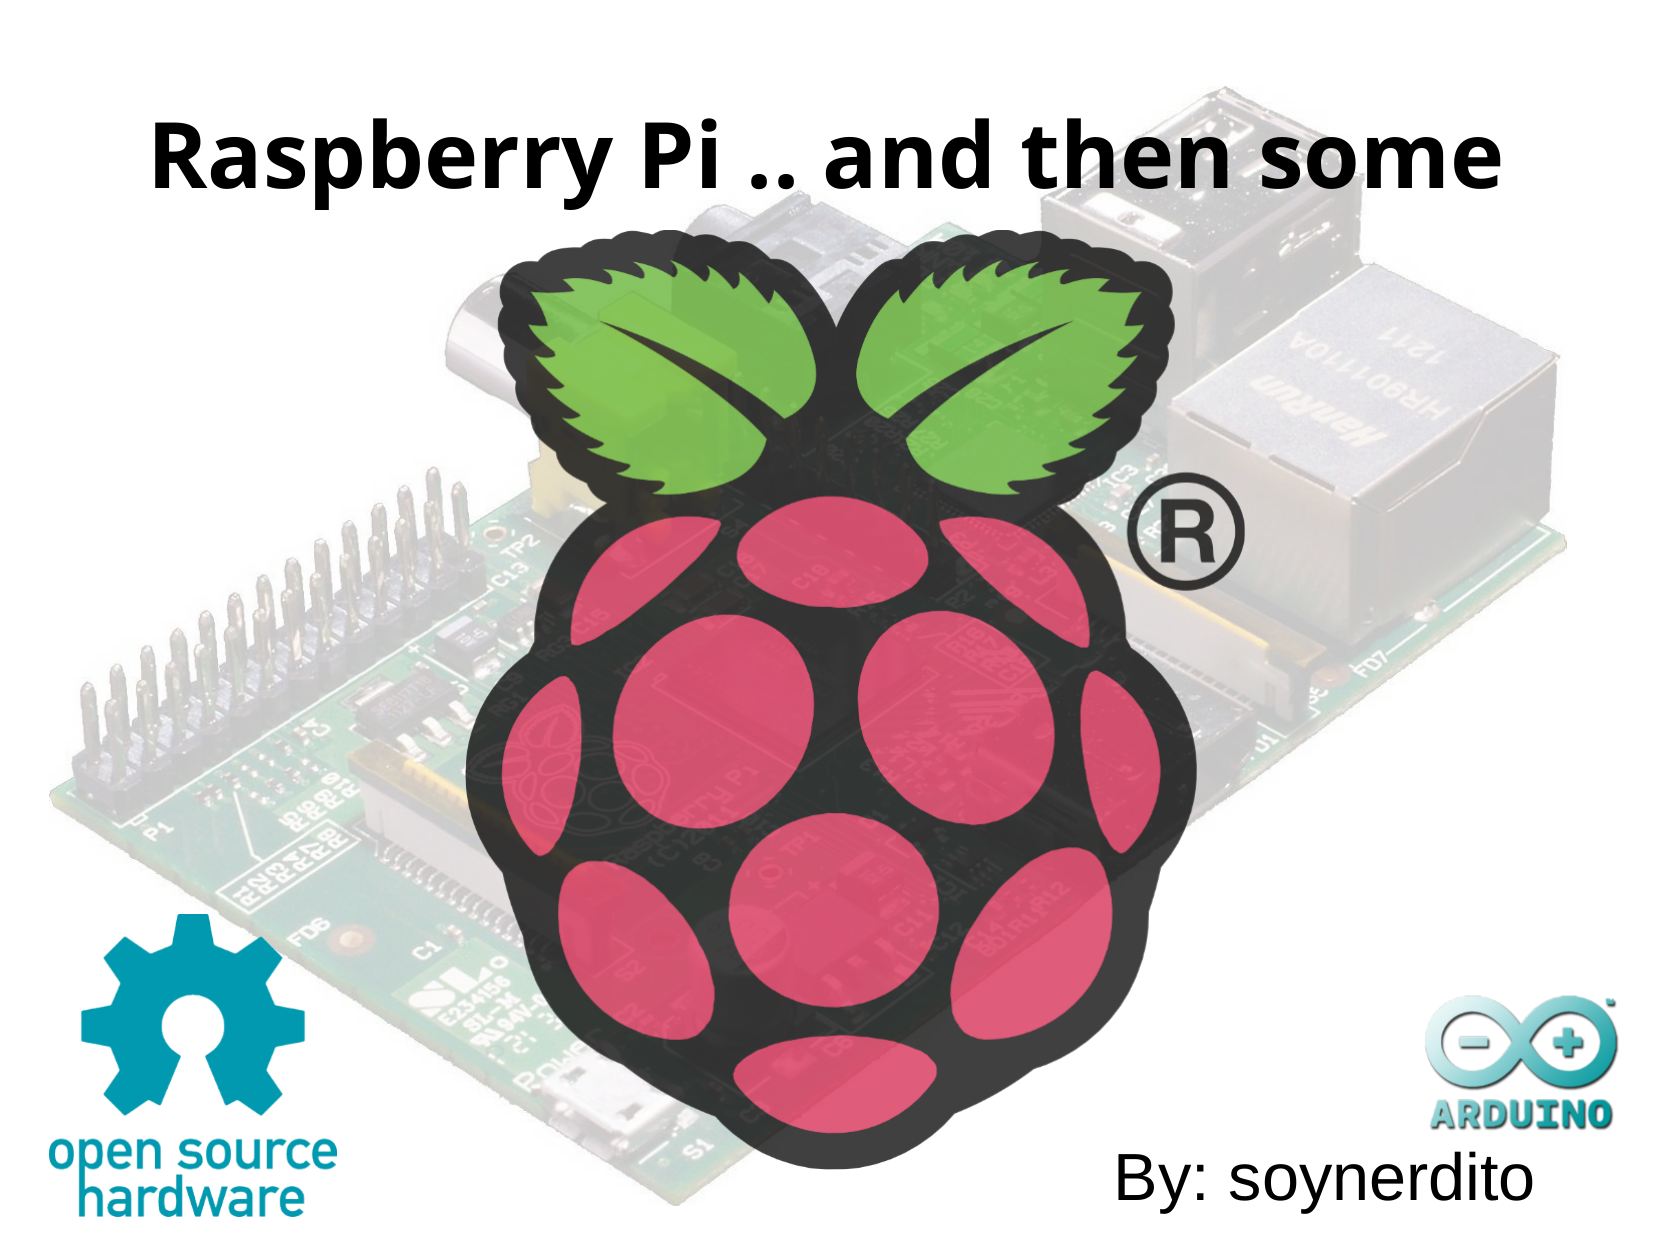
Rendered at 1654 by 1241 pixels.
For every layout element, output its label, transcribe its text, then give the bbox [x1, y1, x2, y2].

title Raspberry Pi .. and then some [82, 49, 1571, 257]
subtitle By: soynerdito [1035, 1140, 1616, 1216]
picture [49, 86, 1631, 1217]
